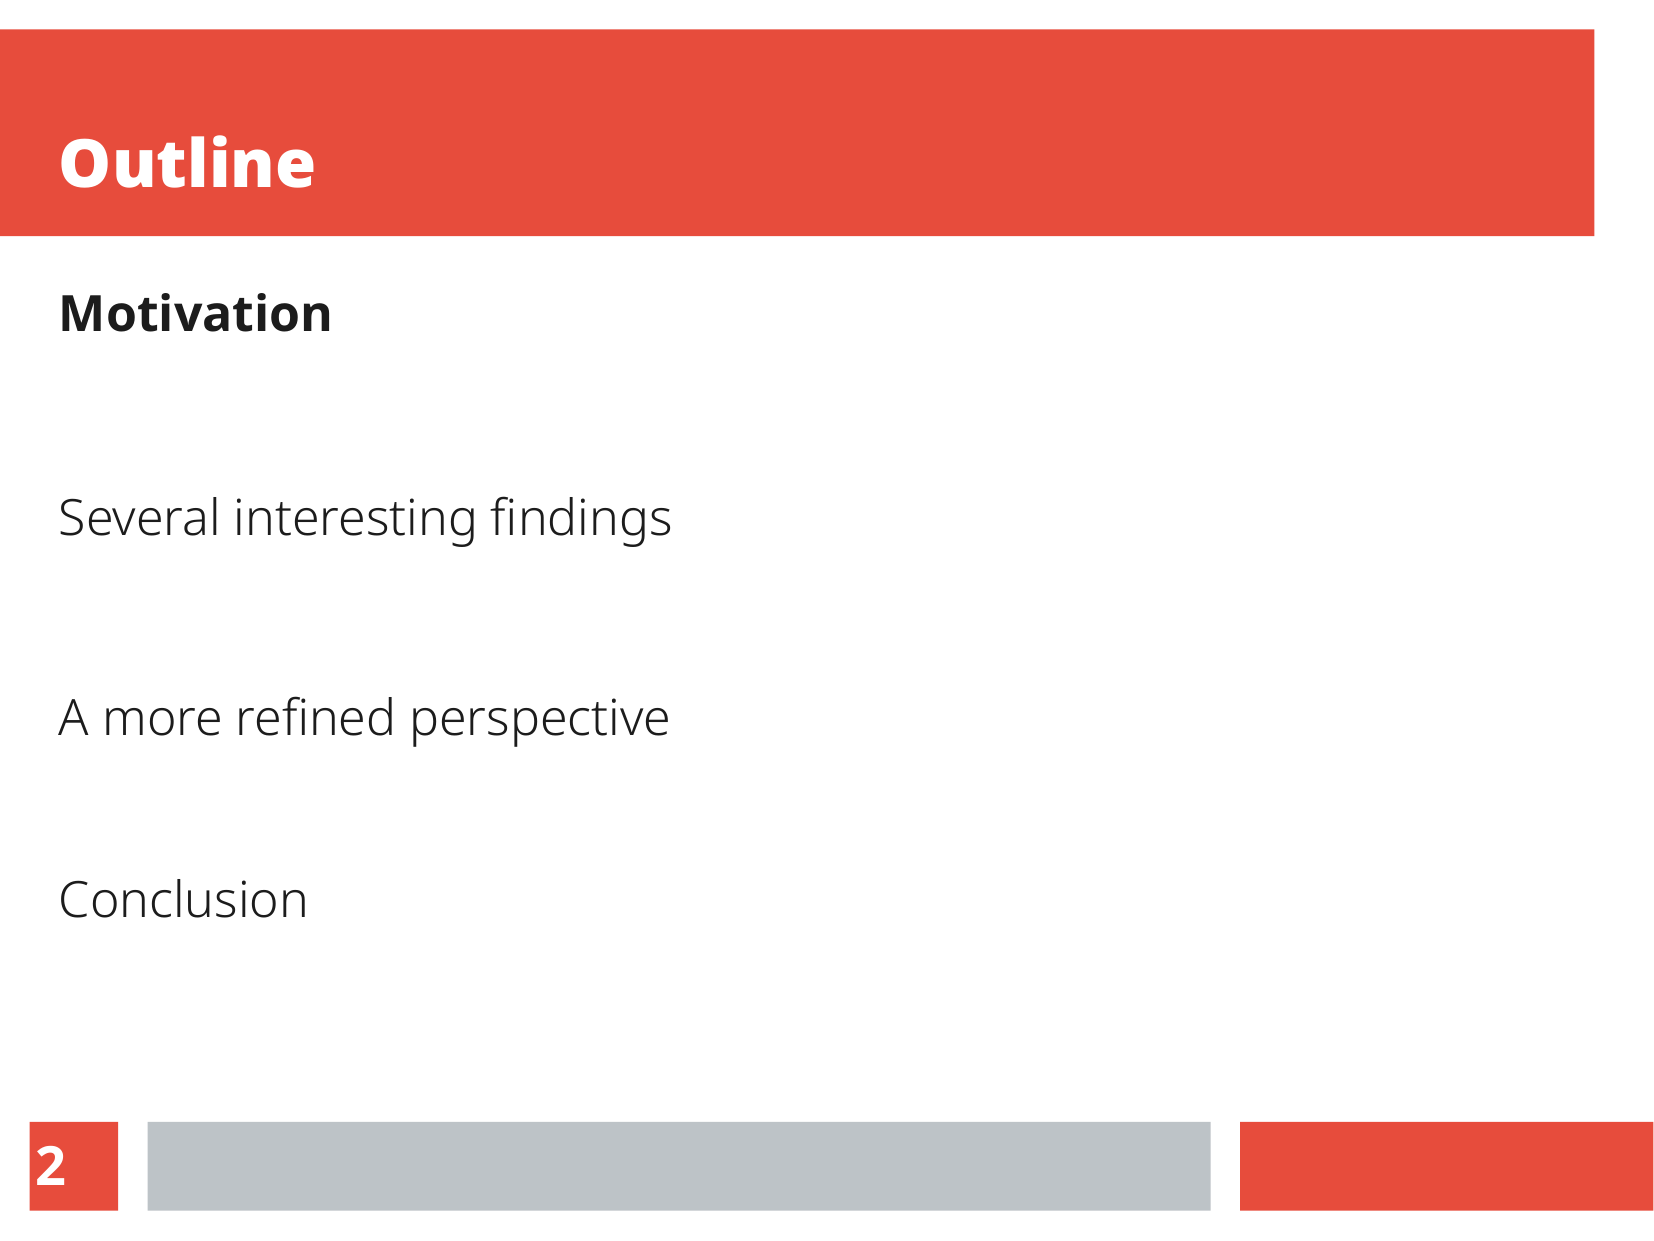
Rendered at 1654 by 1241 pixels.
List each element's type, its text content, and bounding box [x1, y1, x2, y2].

title Outline [59, 58, 1595, 207]
text_box 2 [20, 1119, 254, 1210]
text_box Motivation Several interesting findings A more refined perspective Conclusion [59, 277, 1565, 1046]
